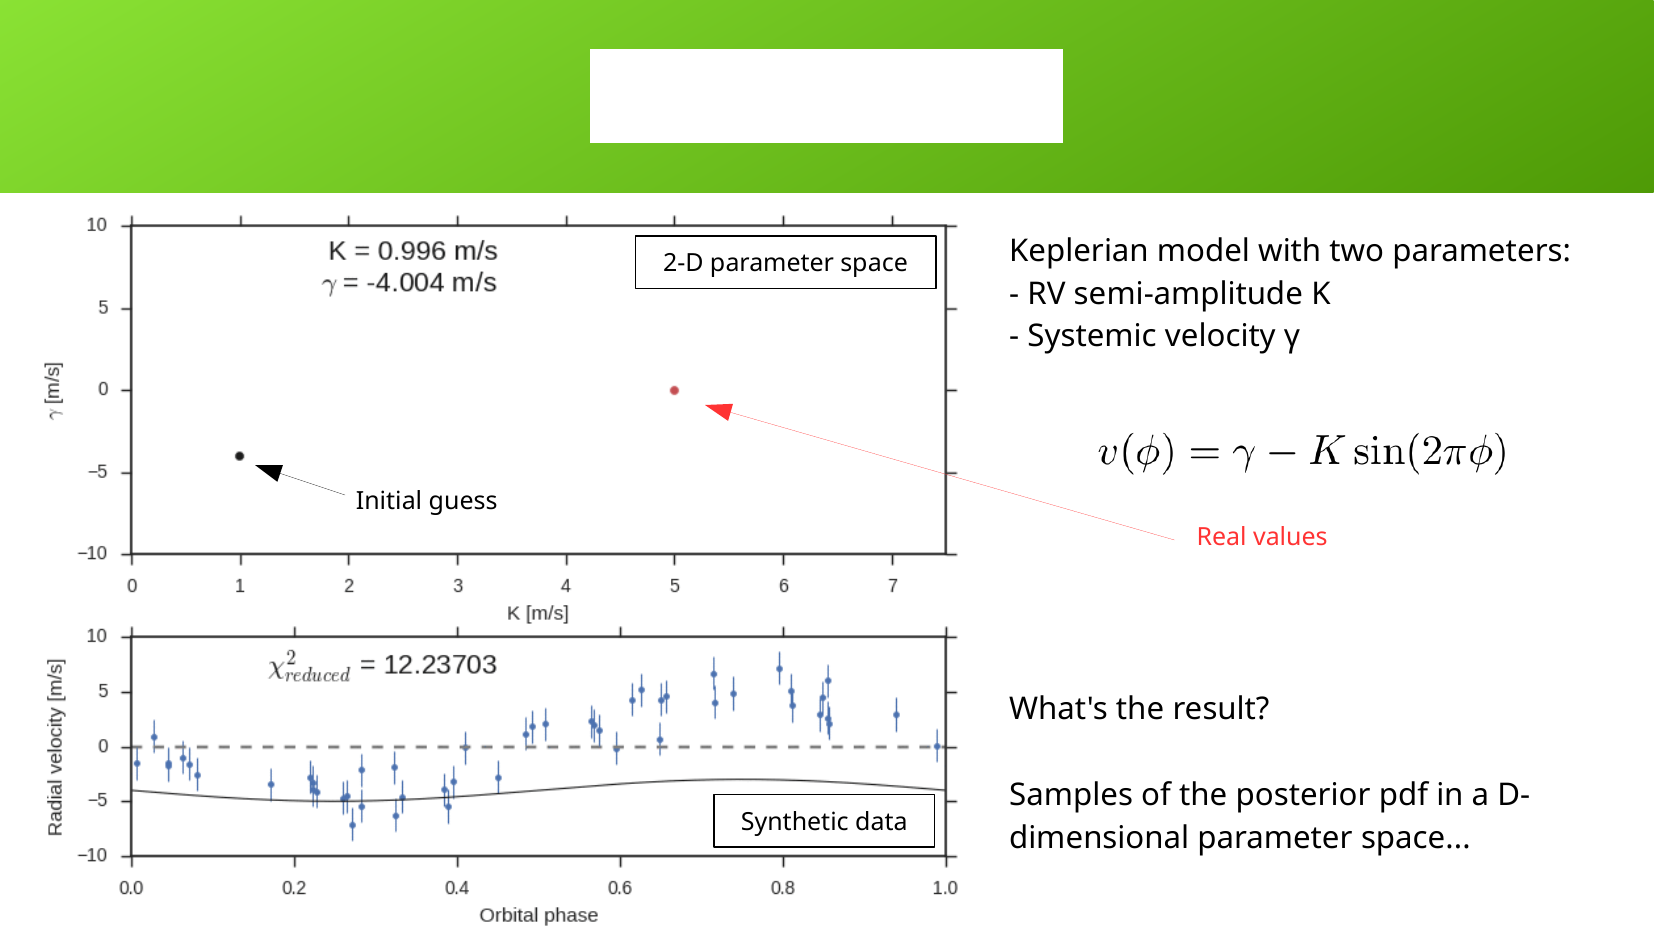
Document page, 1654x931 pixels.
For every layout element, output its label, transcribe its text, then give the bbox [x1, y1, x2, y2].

text_box What's the result? Samples of the posterior pdf in a D-dimensional parameter space... [994, 584, 1625, 874]
text_box 2-D parameter space [635, 235, 936, 289]
picture [0, 193, 1051, 931]
text_box Keplerian model with two parameters: - RV semi-amplitude K - Systemic velocity γ [994, 215, 1625, 369]
text_box Synthetic data [714, 794, 935, 848]
text_box Real values [1174, 510, 1351, 562]
picture [1077, 405, 1531, 499]
title emcee at work! [0, 0, 1654, 193]
text_box Initial guess [338, 473, 515, 526]
